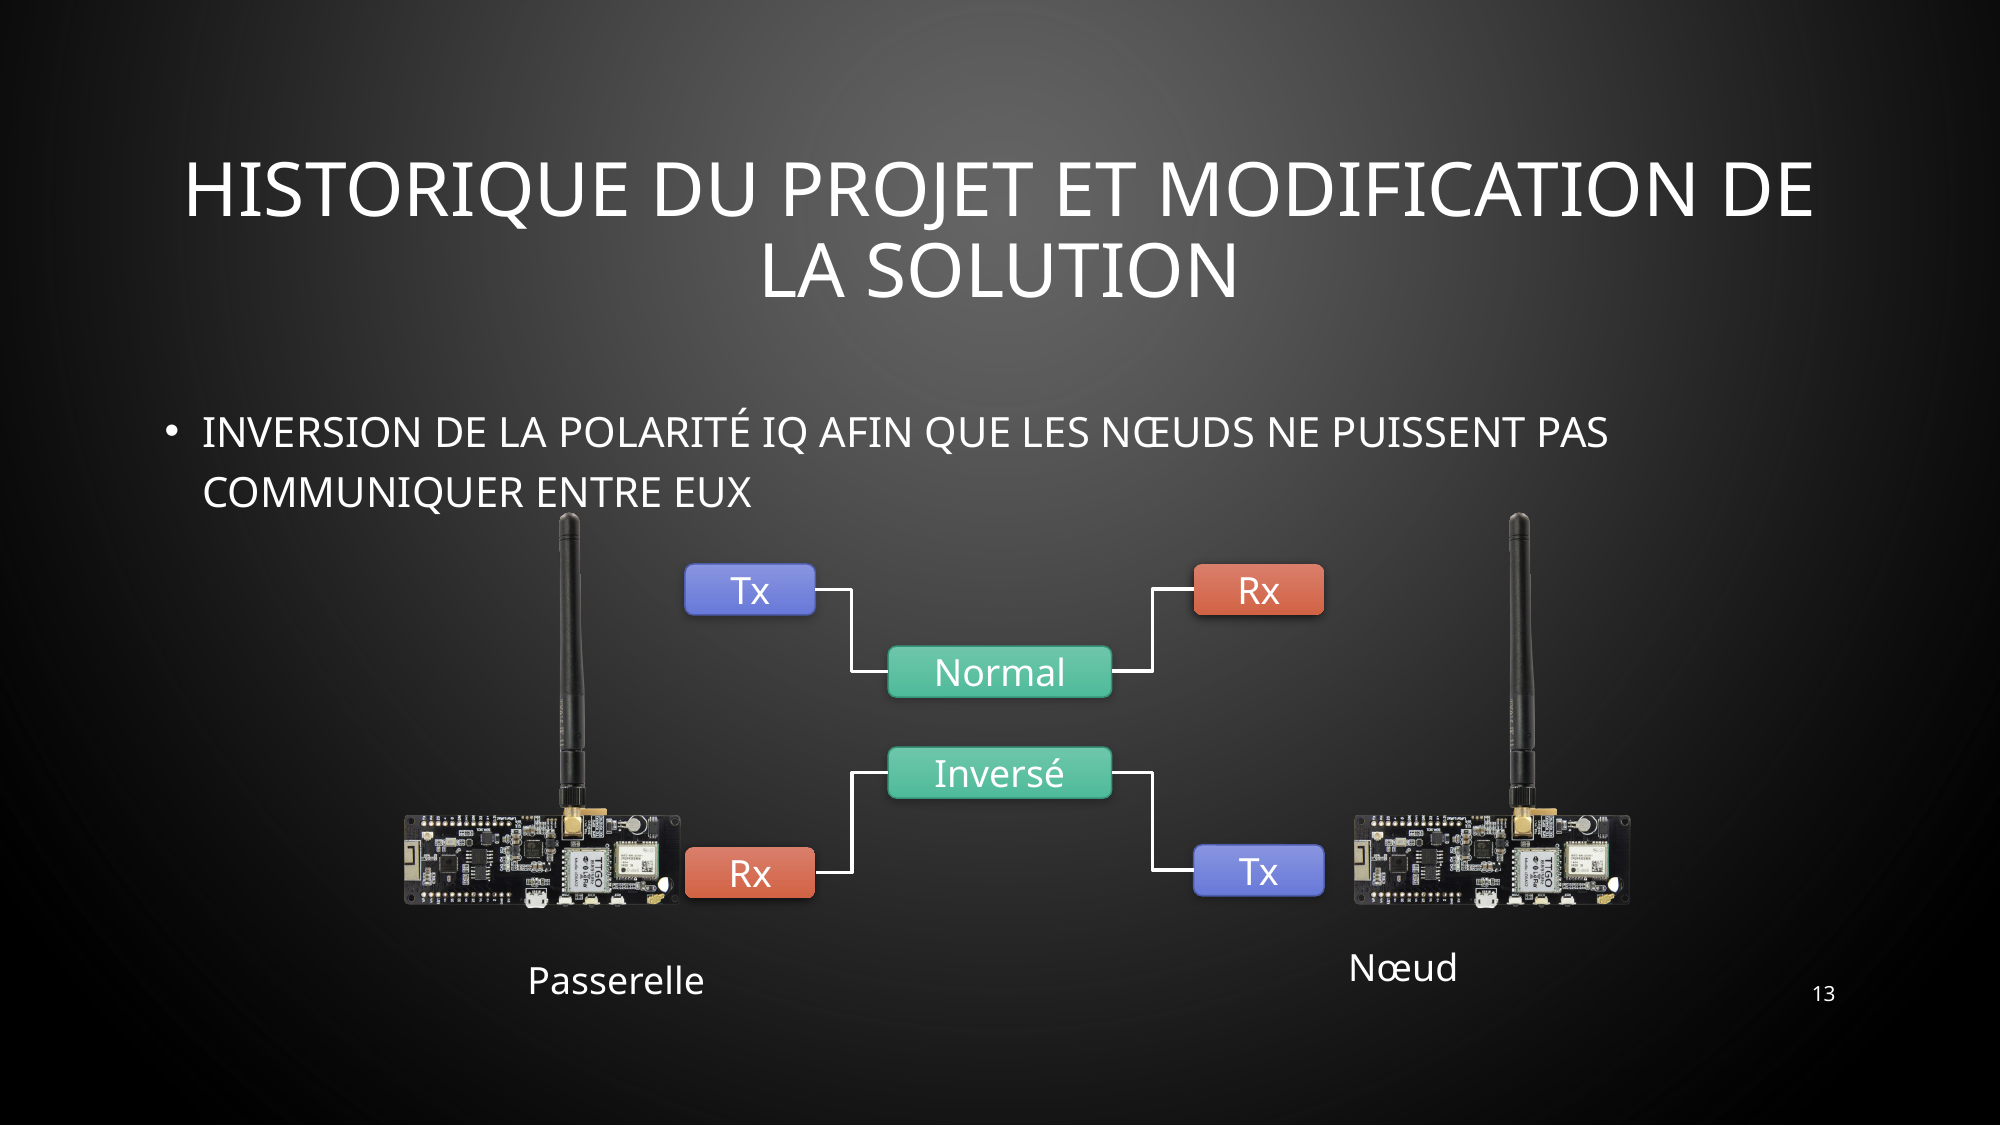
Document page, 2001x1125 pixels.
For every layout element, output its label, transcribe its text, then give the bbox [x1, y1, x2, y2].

text_box Tx [684, 563, 816, 615]
text_box Rx [684, 846, 816, 898]
text_box Nœud [1333, 936, 1474, 997]
text_box Passerelle [512, 949, 720, 1010]
text_box Inversé [888, 747, 1112, 799]
title Historique du projet et modification de la solution [149, 101, 1850, 364]
text_box Tx [1193, 844, 1325, 896]
list Inversion de la polarité IQ afin que Les nœuds ne puissent pas communiquer entre eux [149, 388, 1850, 950]
text_box Rx [1193, 563, 1325, 615]
text_box Normal [888, 646, 1112, 698]
picture [0, 0, 2000, 1125]
